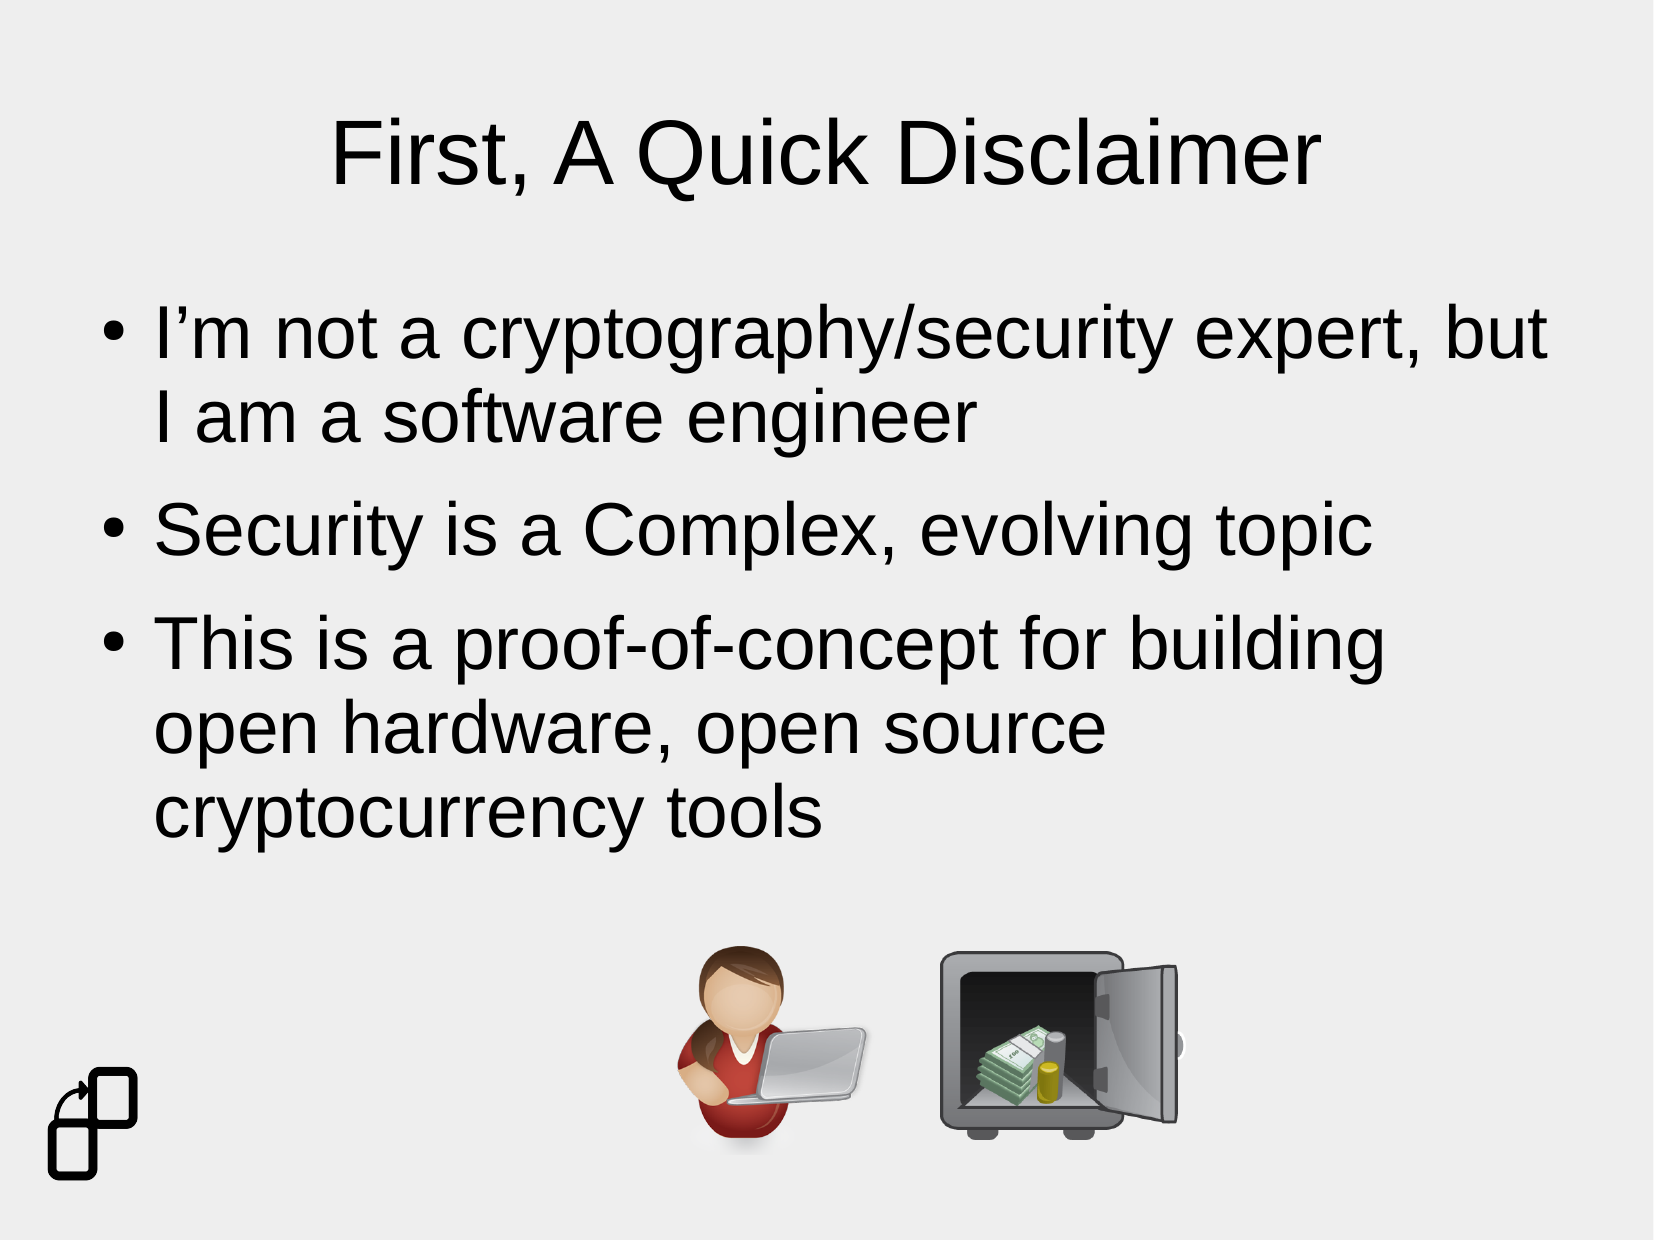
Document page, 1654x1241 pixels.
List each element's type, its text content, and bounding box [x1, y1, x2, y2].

title First, A Quick Disclaimer [82, 49, 1571, 257]
list I’m not a cryptography/security expert, but I am a software engineer Security is a Complex, evolving topic This is a proof-of-concept for building open hardware, open source cryptocurrency tools [82, 290, 1571, 1010]
picture [940, 951, 1186, 1141]
picture [30, 1062, 153, 1186]
picture [660, 933, 880, 1156]
